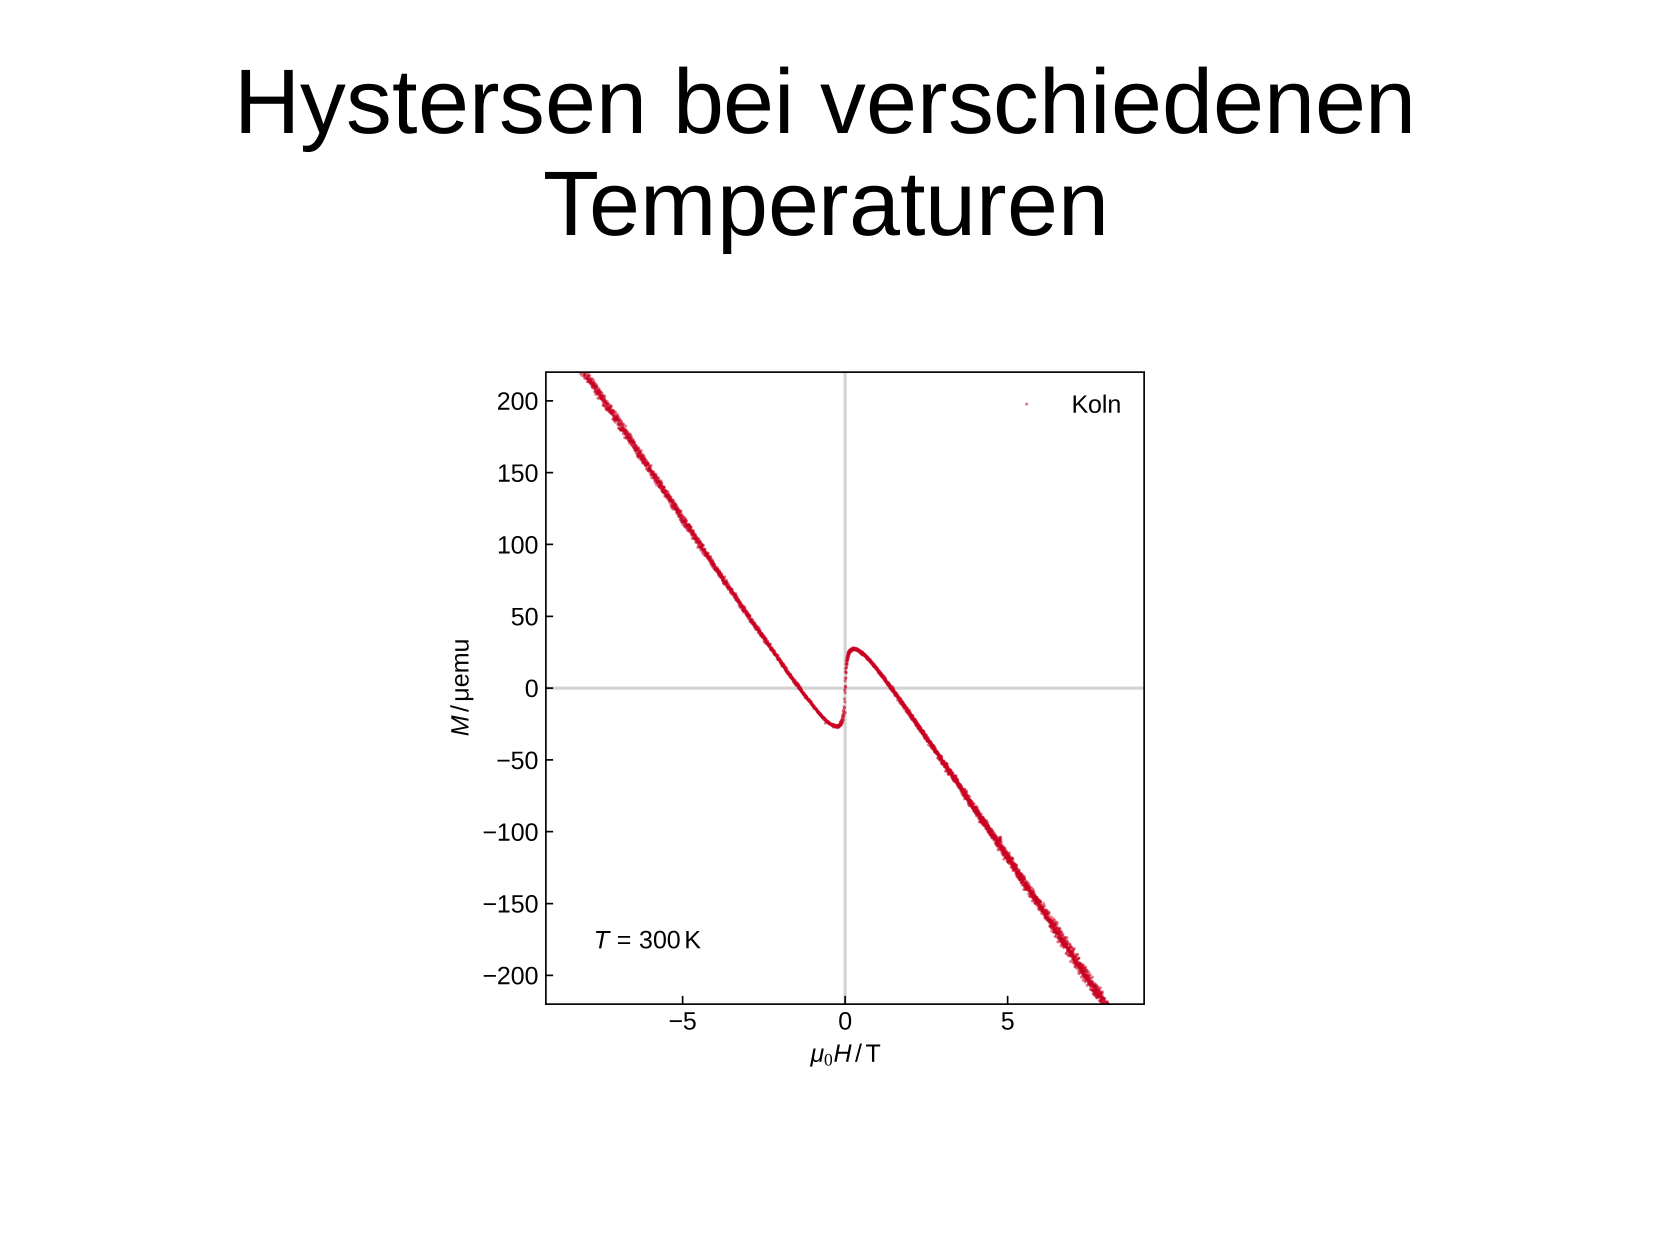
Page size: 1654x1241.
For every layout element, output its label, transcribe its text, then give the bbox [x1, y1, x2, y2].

title Hystersen bei verschiedenen Temperaturen [82, 49, 1571, 257]
picture [420, 345, 1171, 1096]
